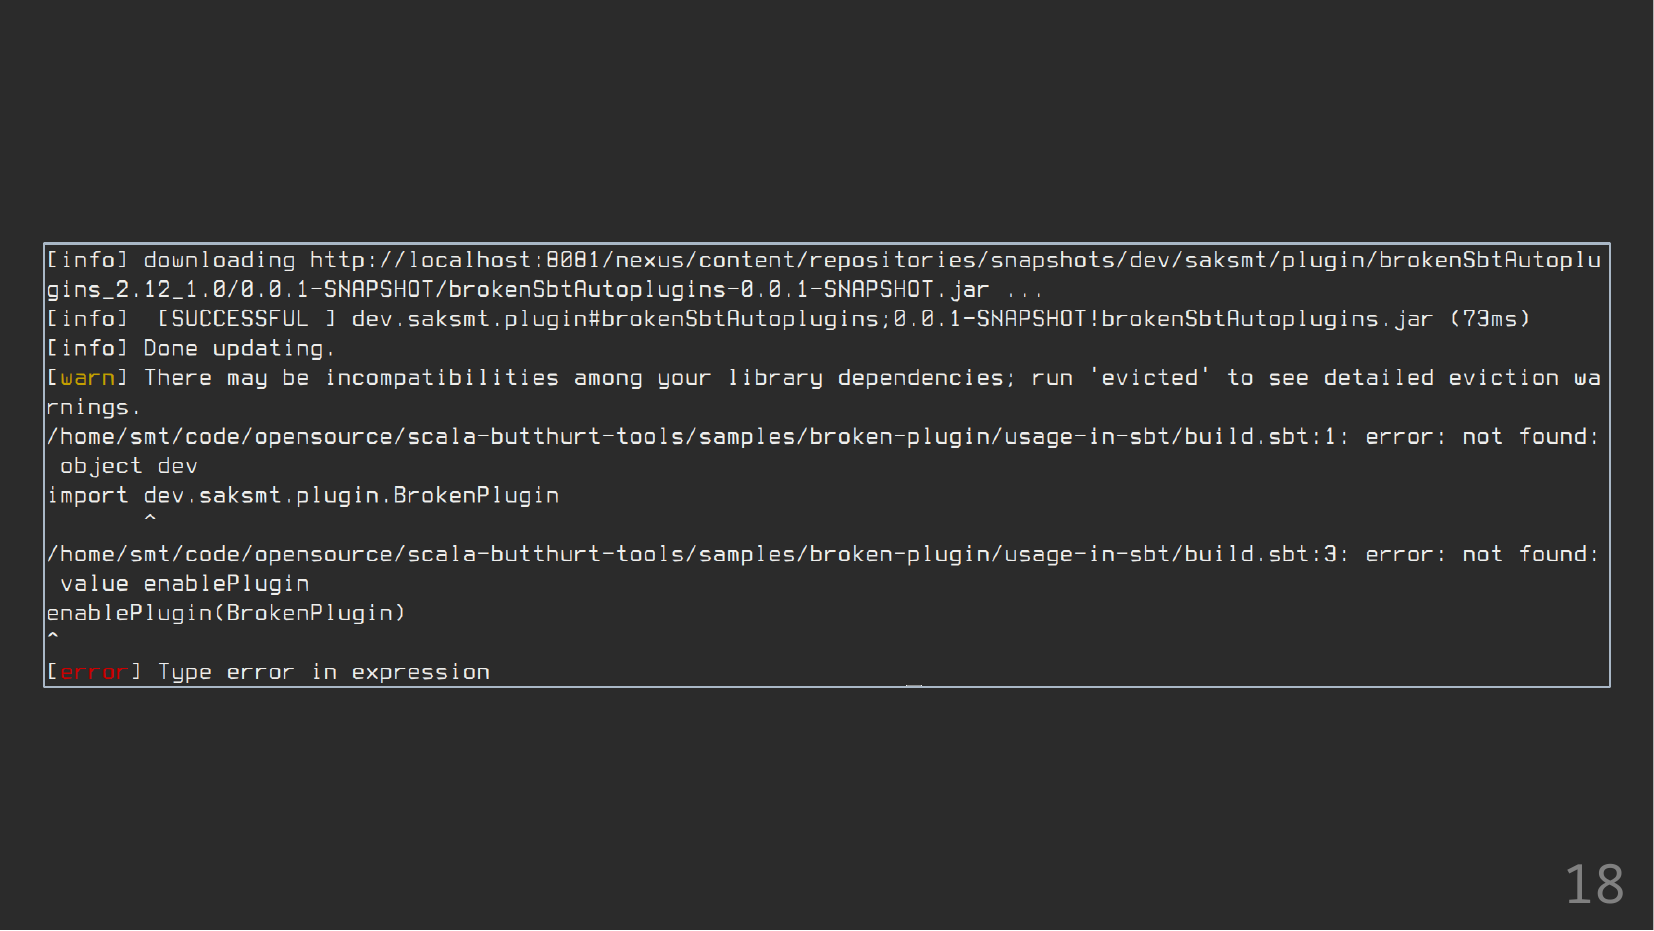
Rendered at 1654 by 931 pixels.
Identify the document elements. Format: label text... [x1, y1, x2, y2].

text_box 18 [1287, 838, 1642, 931]
picture [44, 244, 1609, 686]
